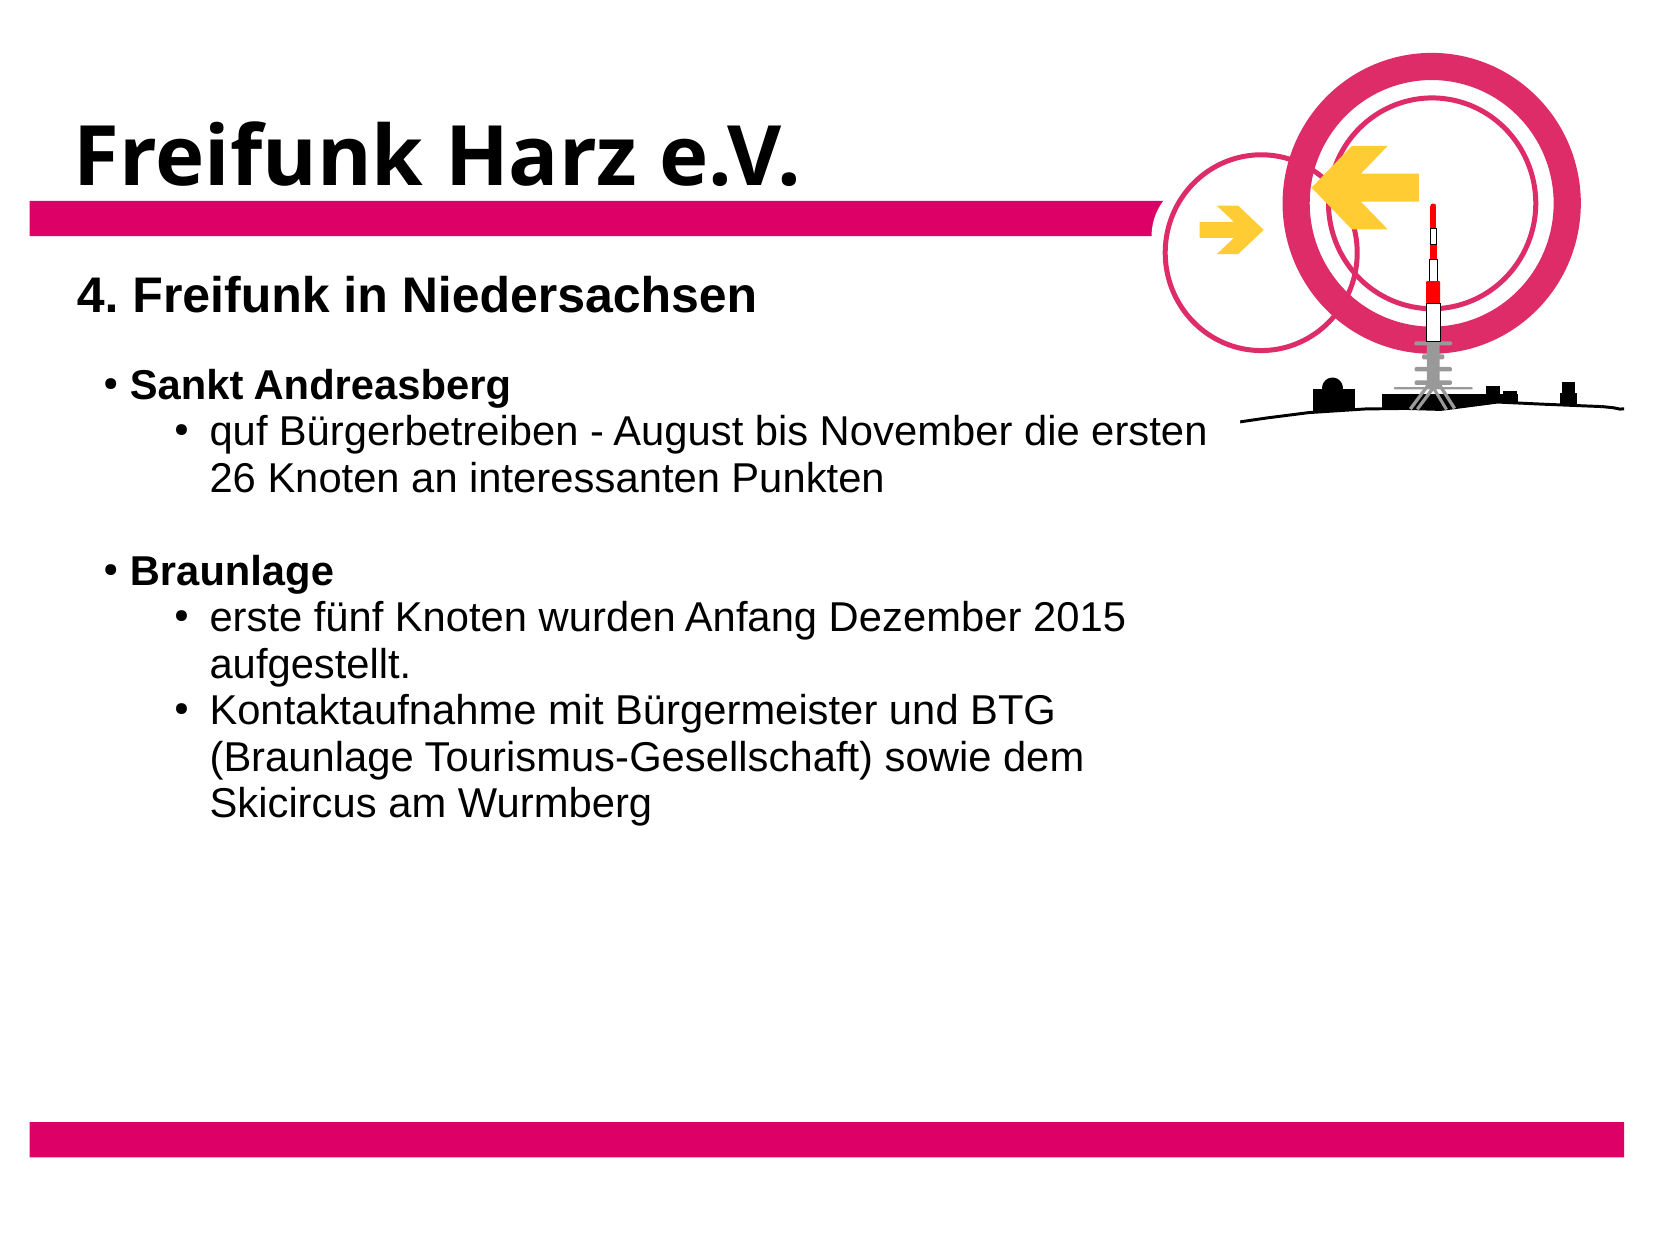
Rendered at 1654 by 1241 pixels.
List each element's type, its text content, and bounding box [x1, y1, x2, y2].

subtitle Niedersachsen [82, 324, 1571, 1123]
text_box 4. Freifunk in Niedersachsen [76, 236, 1034, 355]
text_box Sankt Andreasberg quf Bürgerbetreiben - August bis November die ersten 26 Knoten an interessanten Punkten Braunlage erste fünf Knoten wurden Anfang Dezember 2015 aufgestellt. Kontaktaufnahme mit Bürgermeister und BTG (Braunlage Tourismus-Gesellschaft) sowie dem Skicircus am Wurmberg [88, 354, 1241, 1117]
